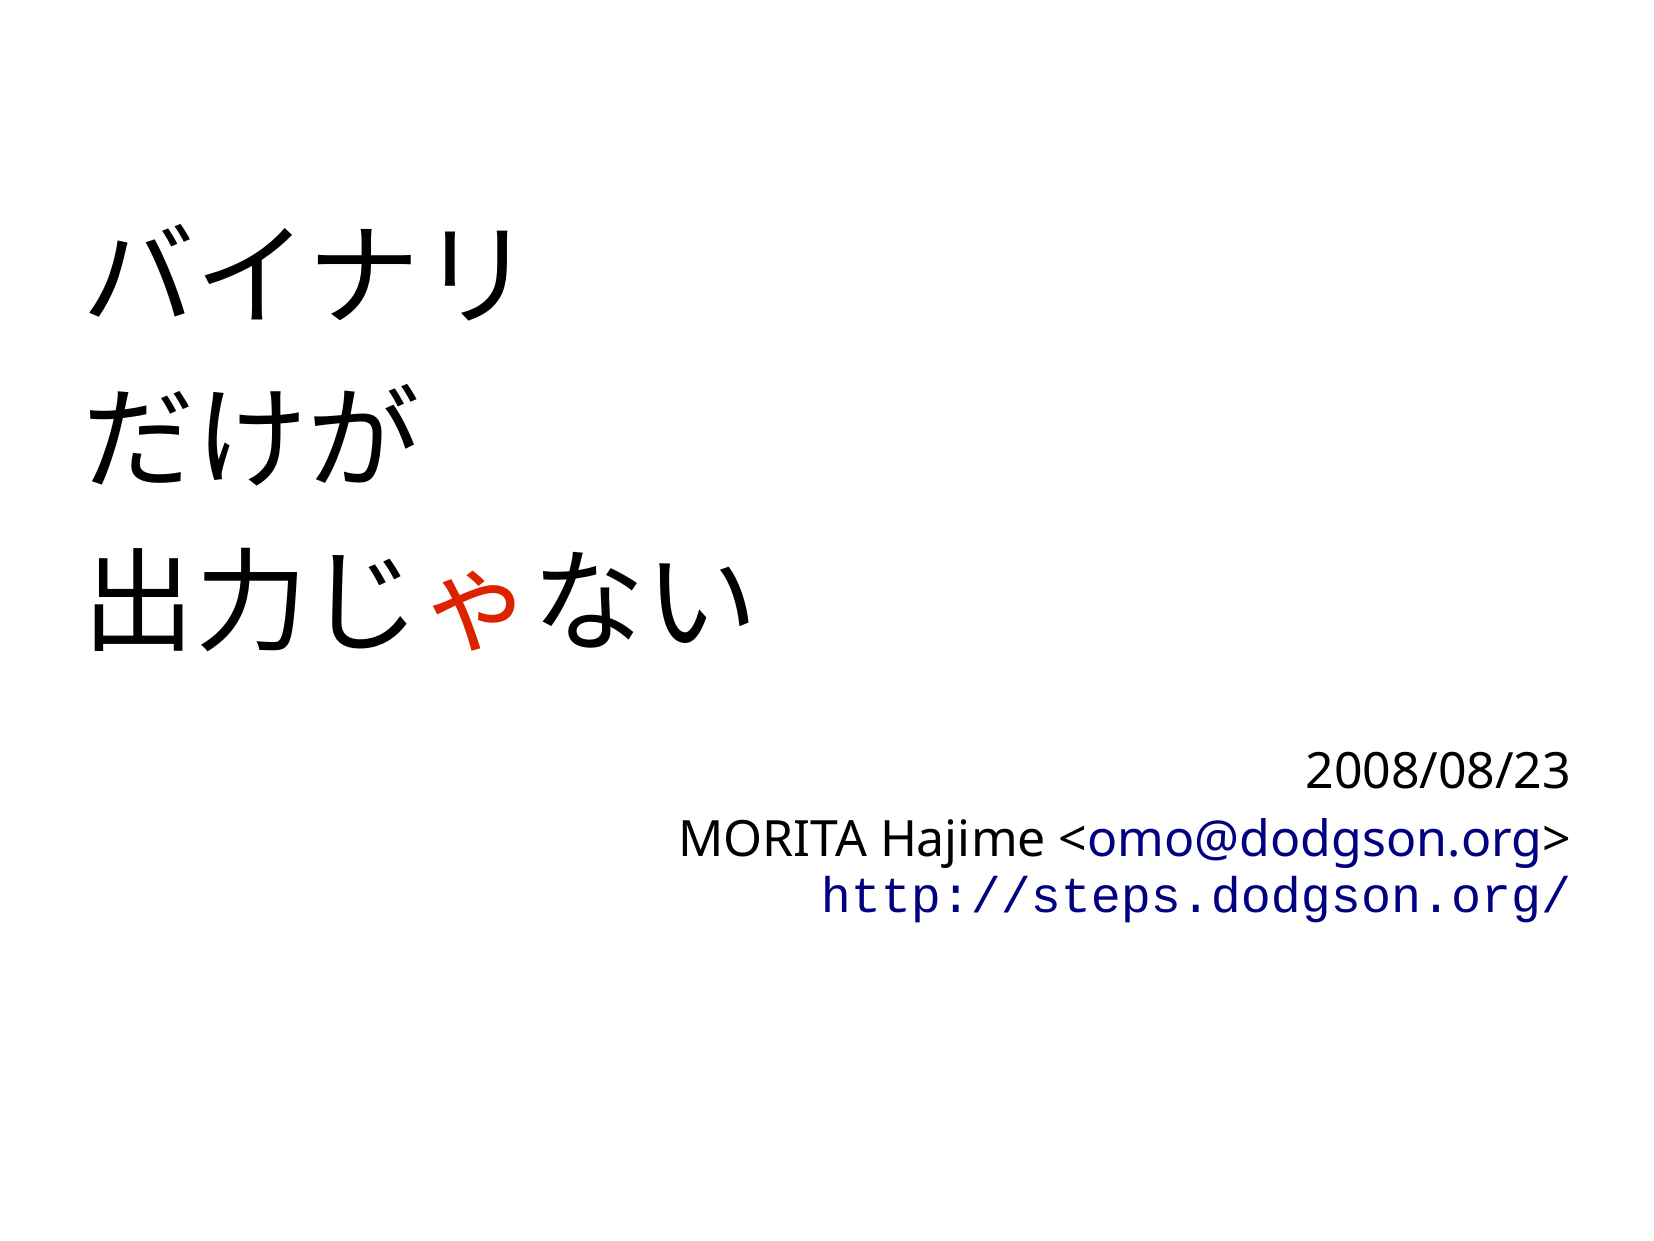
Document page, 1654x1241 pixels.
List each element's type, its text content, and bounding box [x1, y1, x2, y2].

subtitle 2008/08/23 MORITA Hajime <omo@dodgson.org> http://steps.dodgson.org/ [82, 561, 1571, 1102]
title バイナリ だけが 出力じゃない [82, 261, 1571, 561]
